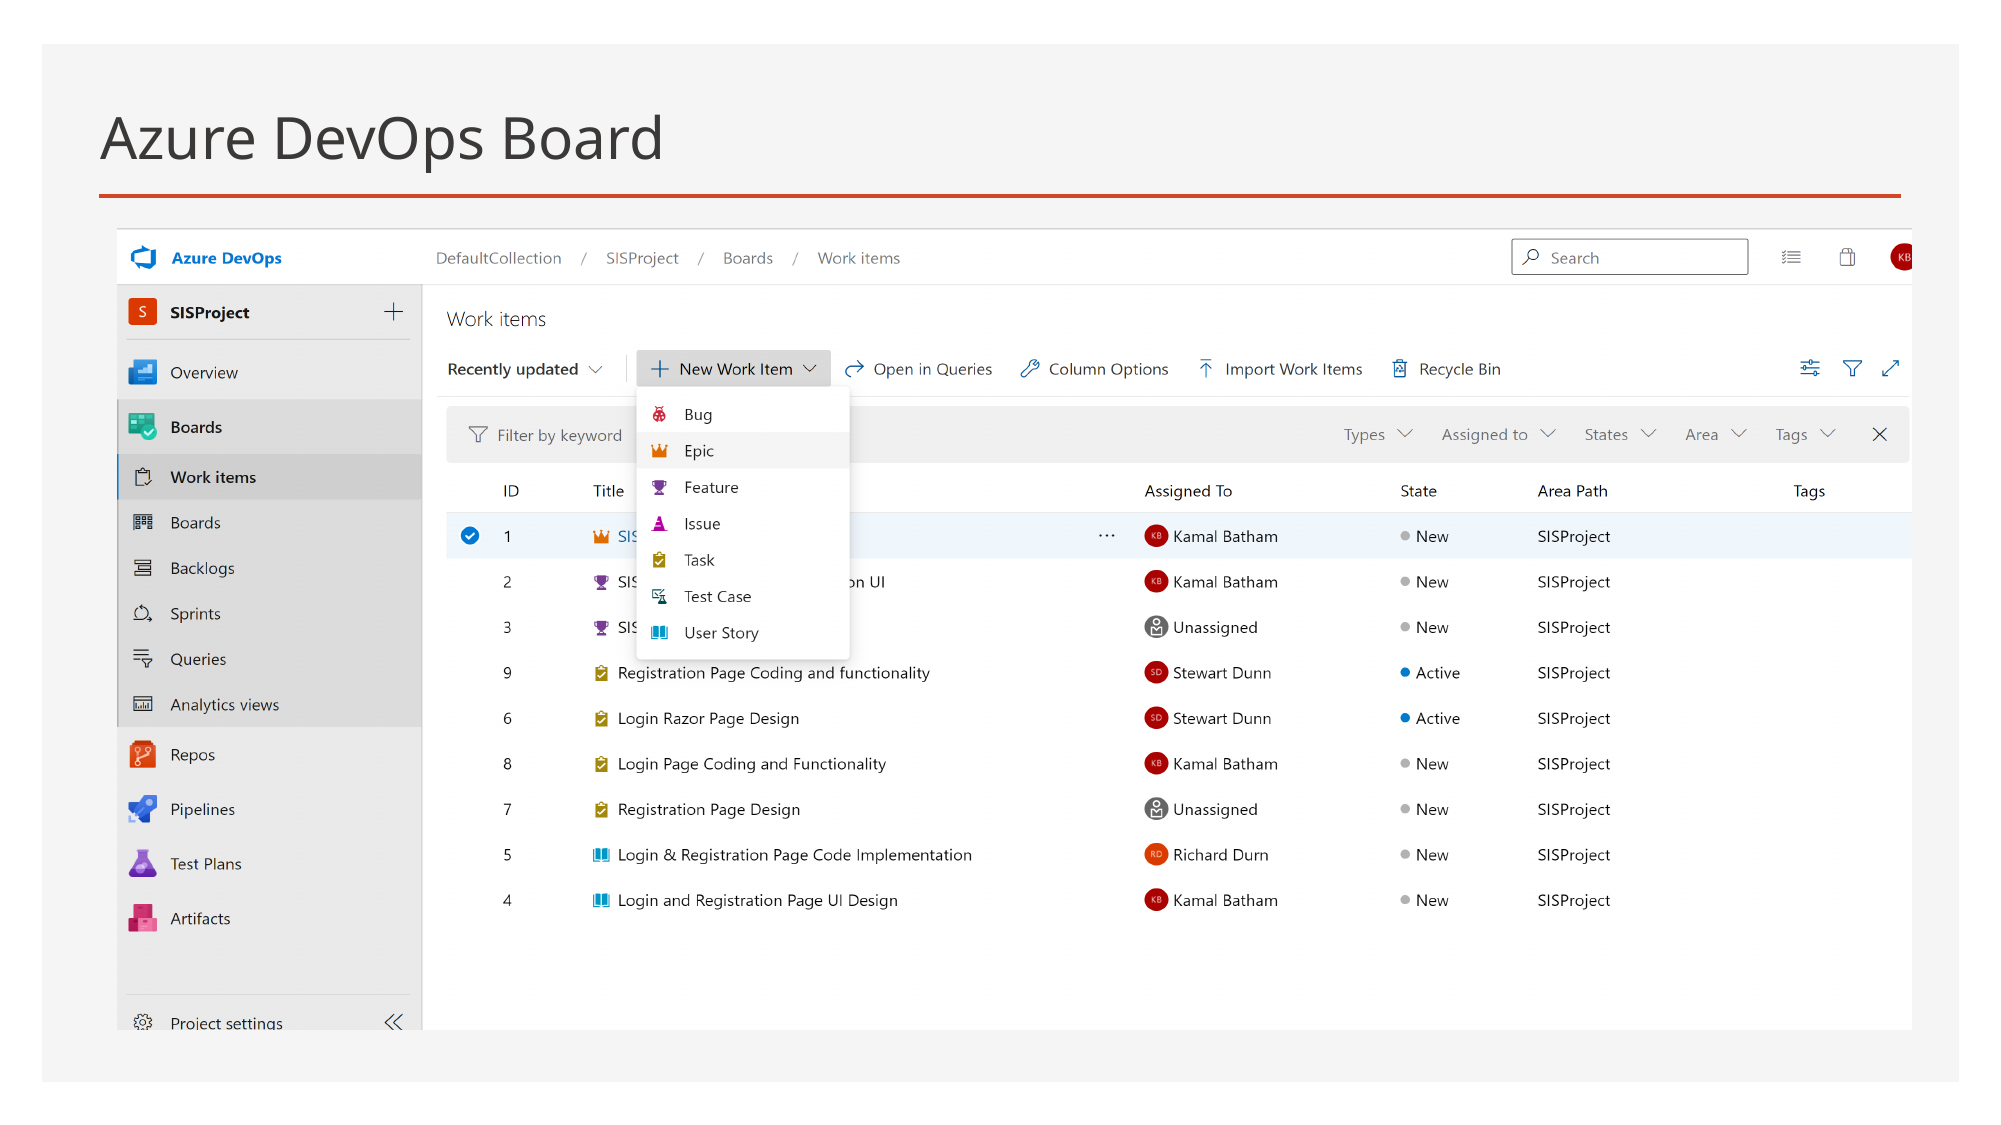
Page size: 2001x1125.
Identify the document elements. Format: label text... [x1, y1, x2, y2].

picture [117, 228, 1912, 1030]
title Azure DevOps Board [85, 73, 1214, 179]
